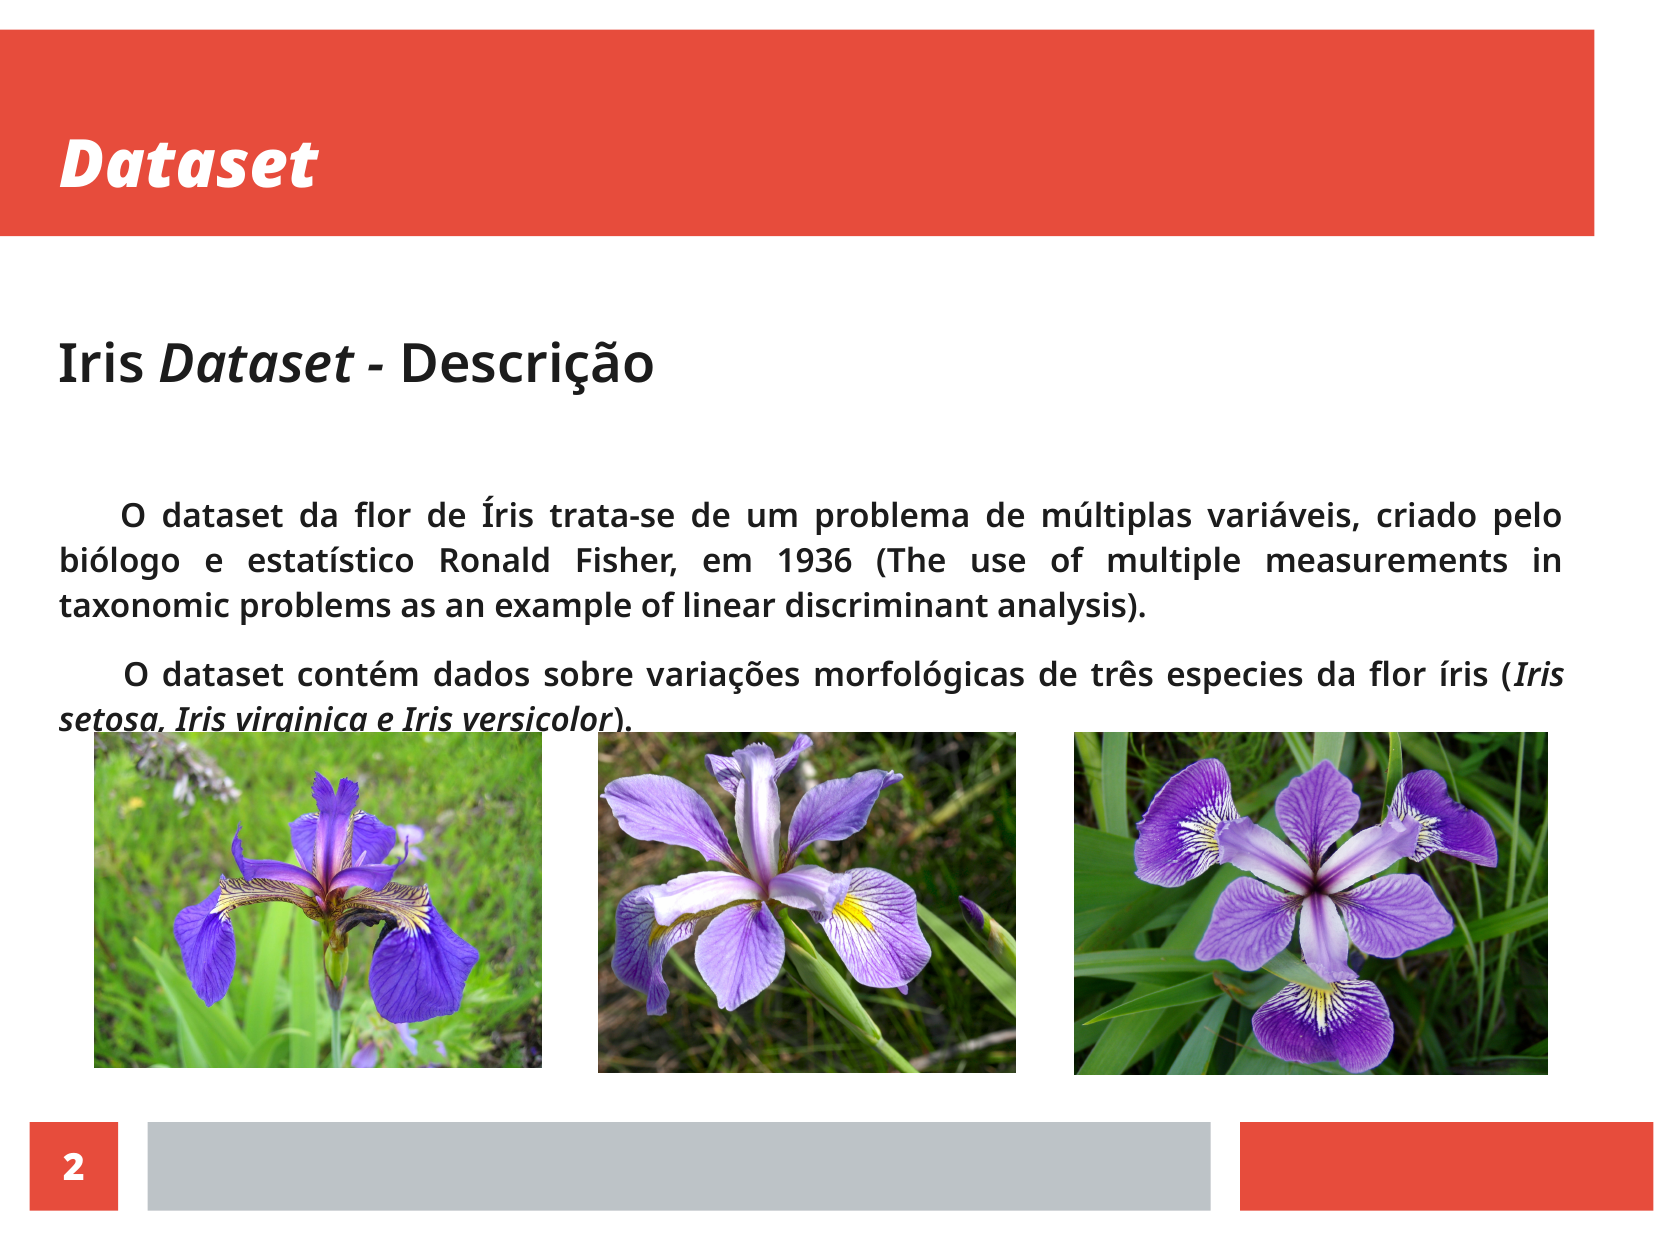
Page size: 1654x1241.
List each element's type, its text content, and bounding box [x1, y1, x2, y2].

title Dataset [59, 59, 1595, 207]
picture [94, 732, 542, 1068]
list Iris Dataset - Descrição O dataset da flor de Íris trata-se de um problema de múltiplas variáveis, criado pelo biólogo e estatístico Ronald Fisher, em 1936 (The use of multiple measurements in taxonomic problems as an example of linear discriminant analysis). O dataset contém dados sobre variações morfológicas de três especies da flor íris (Iris setosa, Iris virginica e Iris versicolor). [59, 324, 1565, 1093]
picture [598, 732, 1016, 1073]
picture [1074, 732, 1548, 1075]
